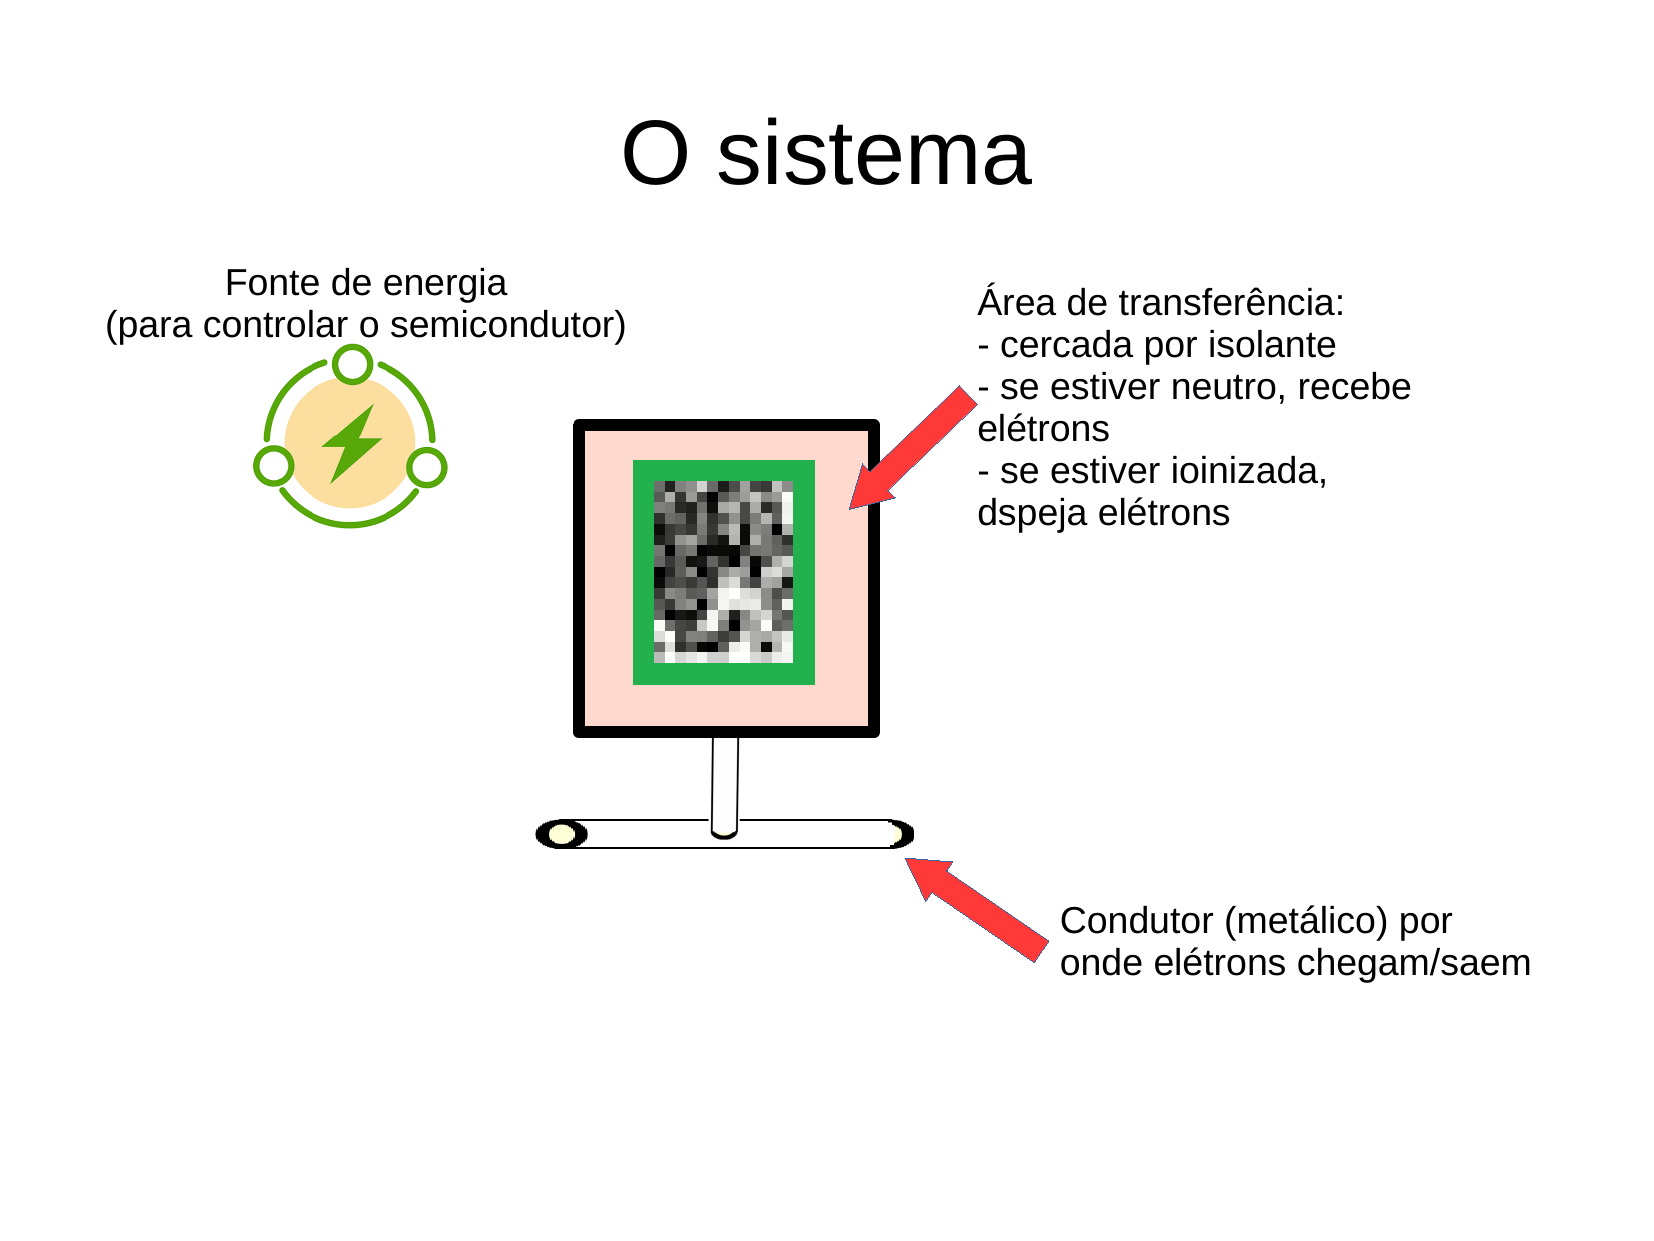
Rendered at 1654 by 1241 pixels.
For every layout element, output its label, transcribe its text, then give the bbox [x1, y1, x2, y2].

text_box Área de transferência: - cercada por isolante - se estiver neutro, recebe elétrons - se estiver ioinizada, dspeja elétrons [962, 274, 1436, 733]
picture [523, 733, 934, 851]
picture [633, 460, 815, 686]
text_box [578, 385, 962, 733]
text_box [905, 858, 1045, 963]
picture [239, 396, 461, 547]
text_box Condutor (metálico) por onde elétrons chegam/saem [1045, 892, 1560, 1033]
title O sistema [82, 49, 1571, 257]
text_box Fonte de energia (para controlar o semicondutor) [70, 254, 662, 396]
